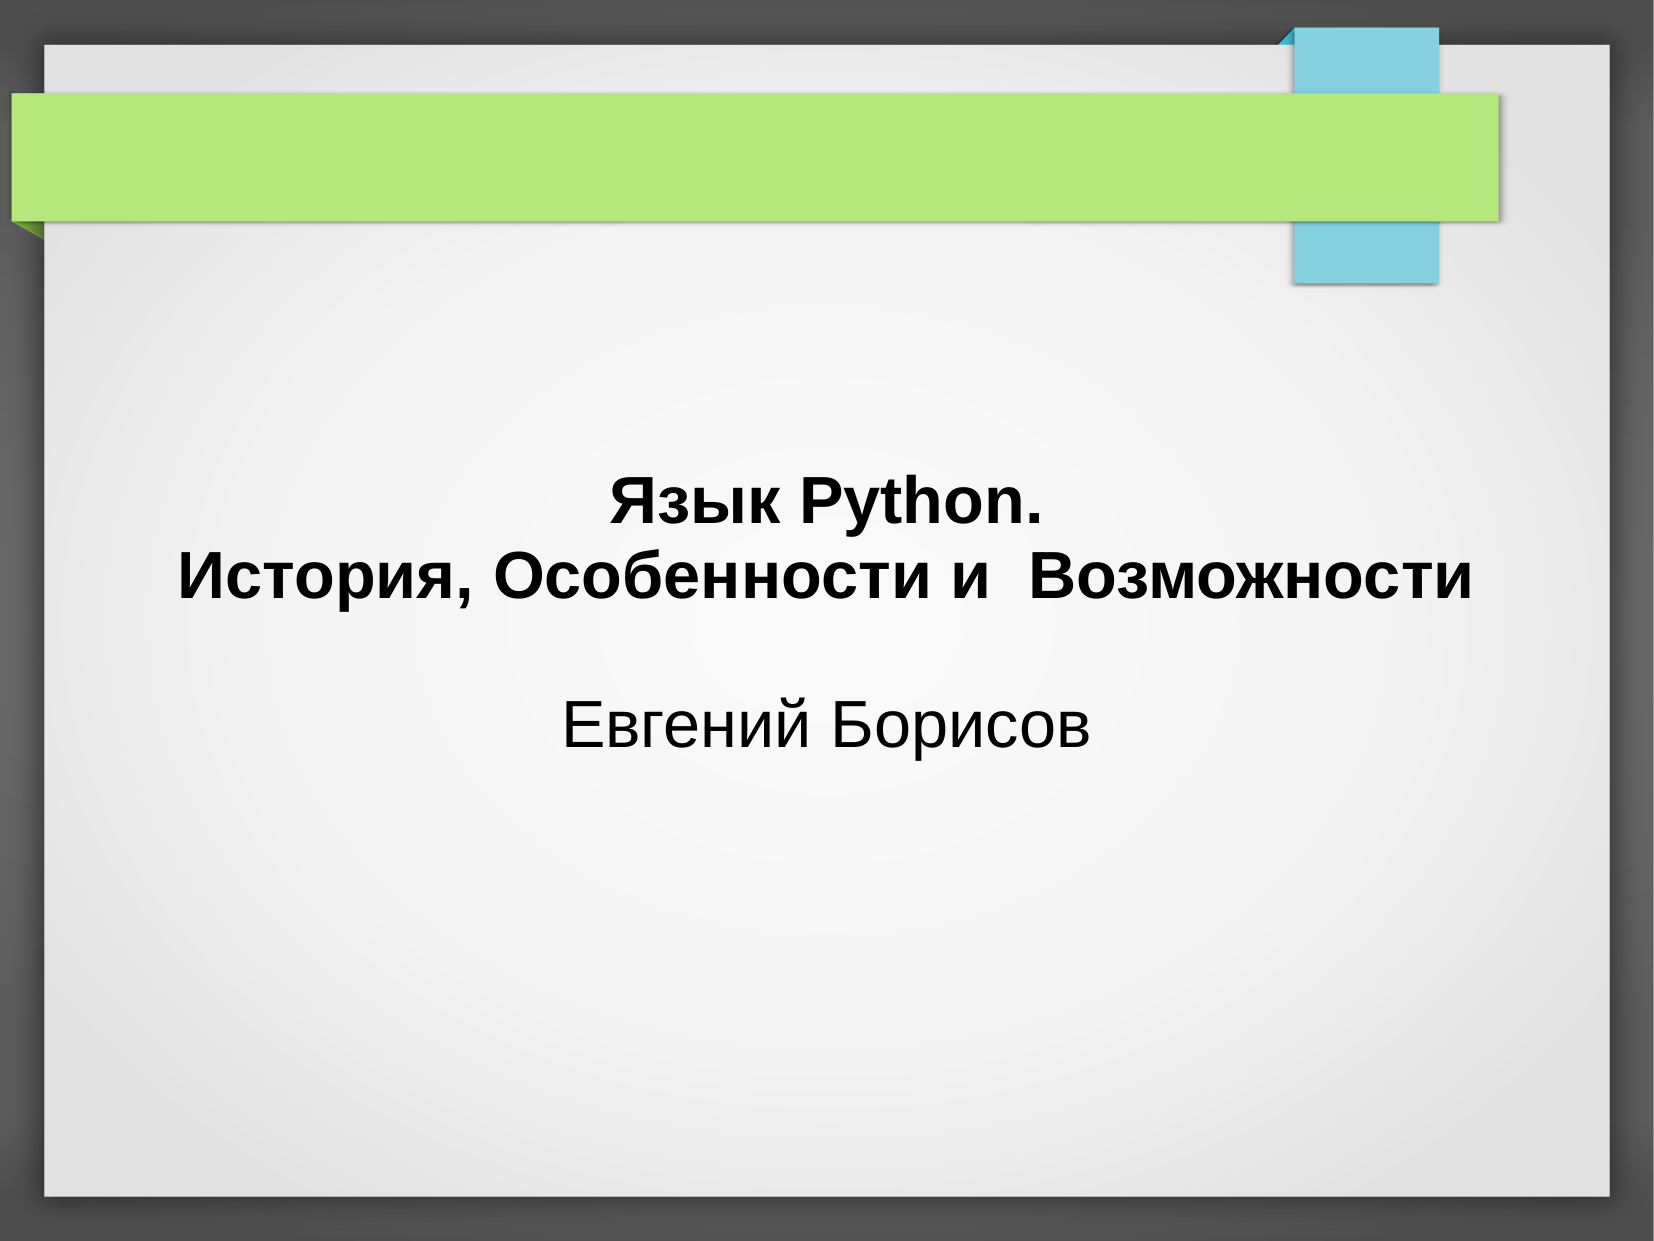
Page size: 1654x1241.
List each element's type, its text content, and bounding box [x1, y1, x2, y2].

subtitle Язык Python. История, Особенности и Возможности Евгений Борисов [82, 290, 1571, 1010]
picture [0, 0, 1654, 1241]
